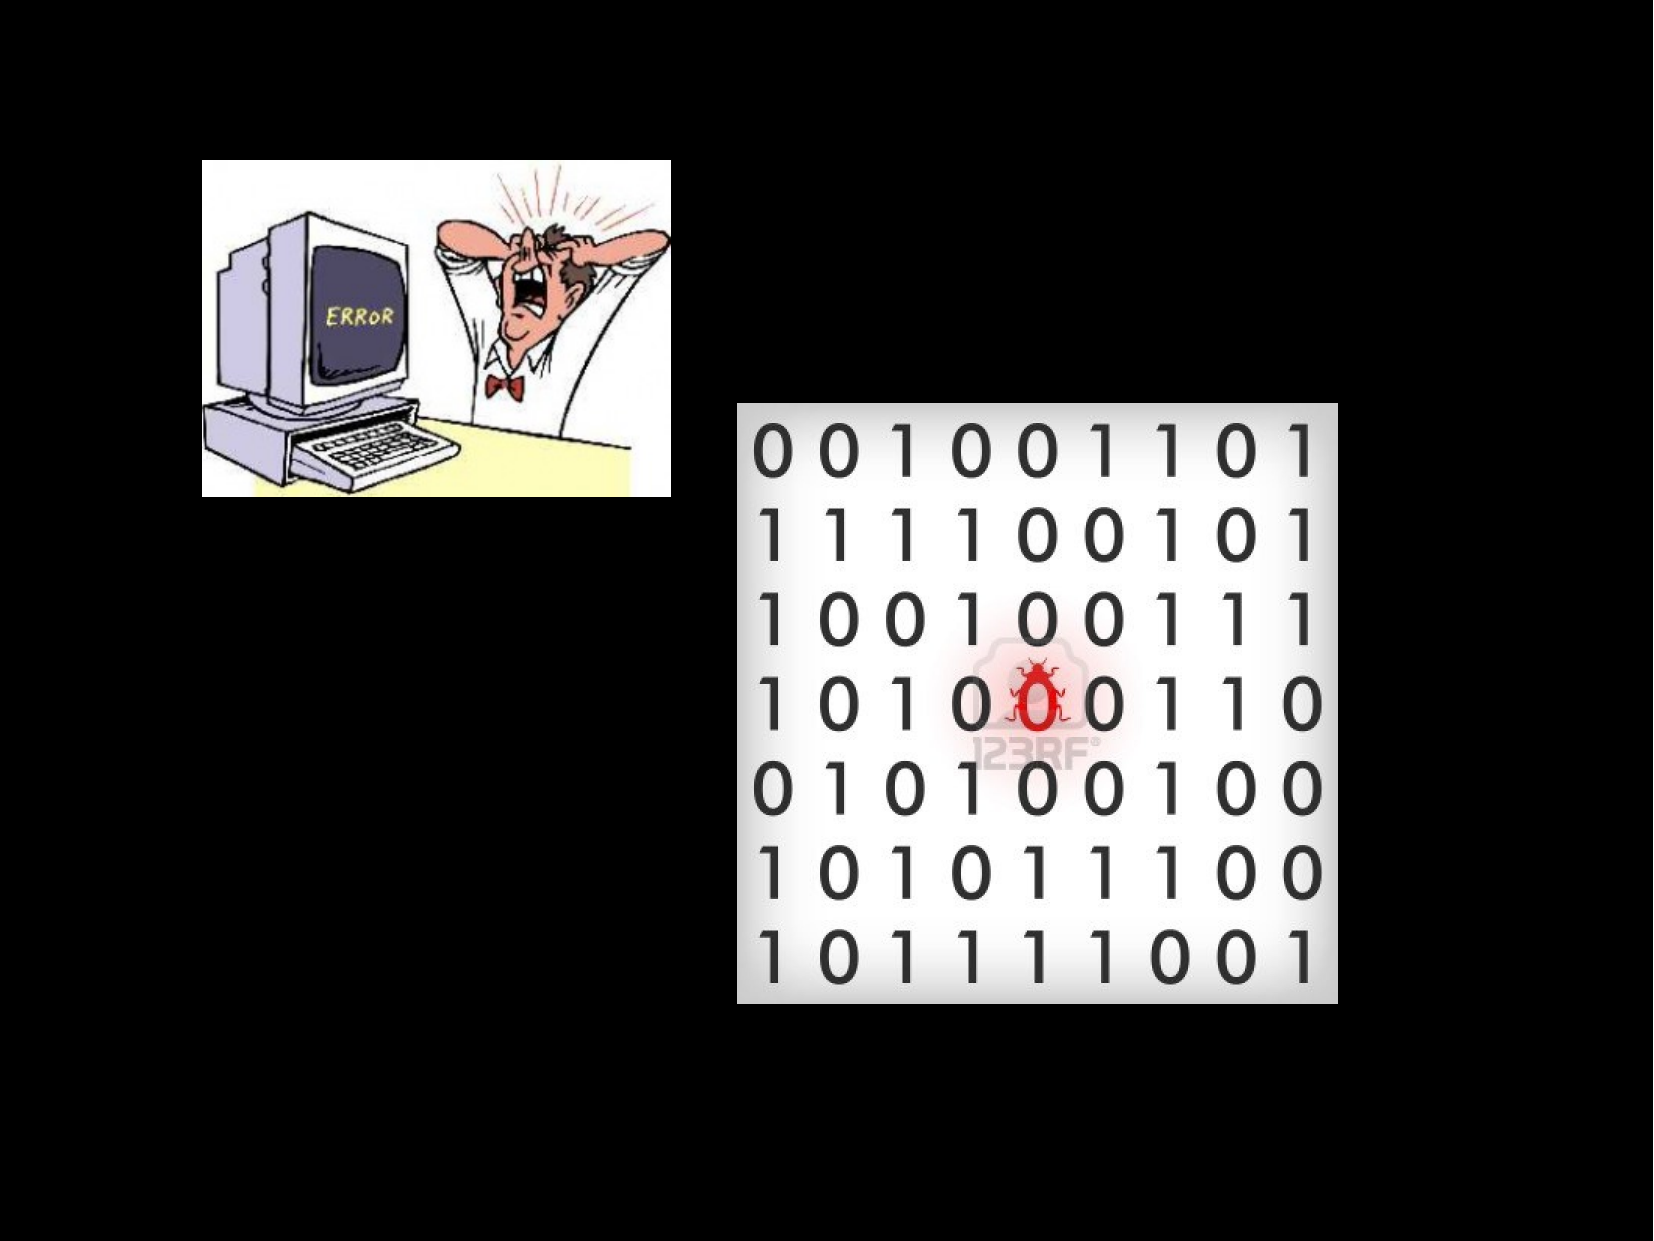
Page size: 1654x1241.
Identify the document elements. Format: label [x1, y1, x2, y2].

picture [202, 160, 671, 497]
picture [737, 403, 1338, 1004]
